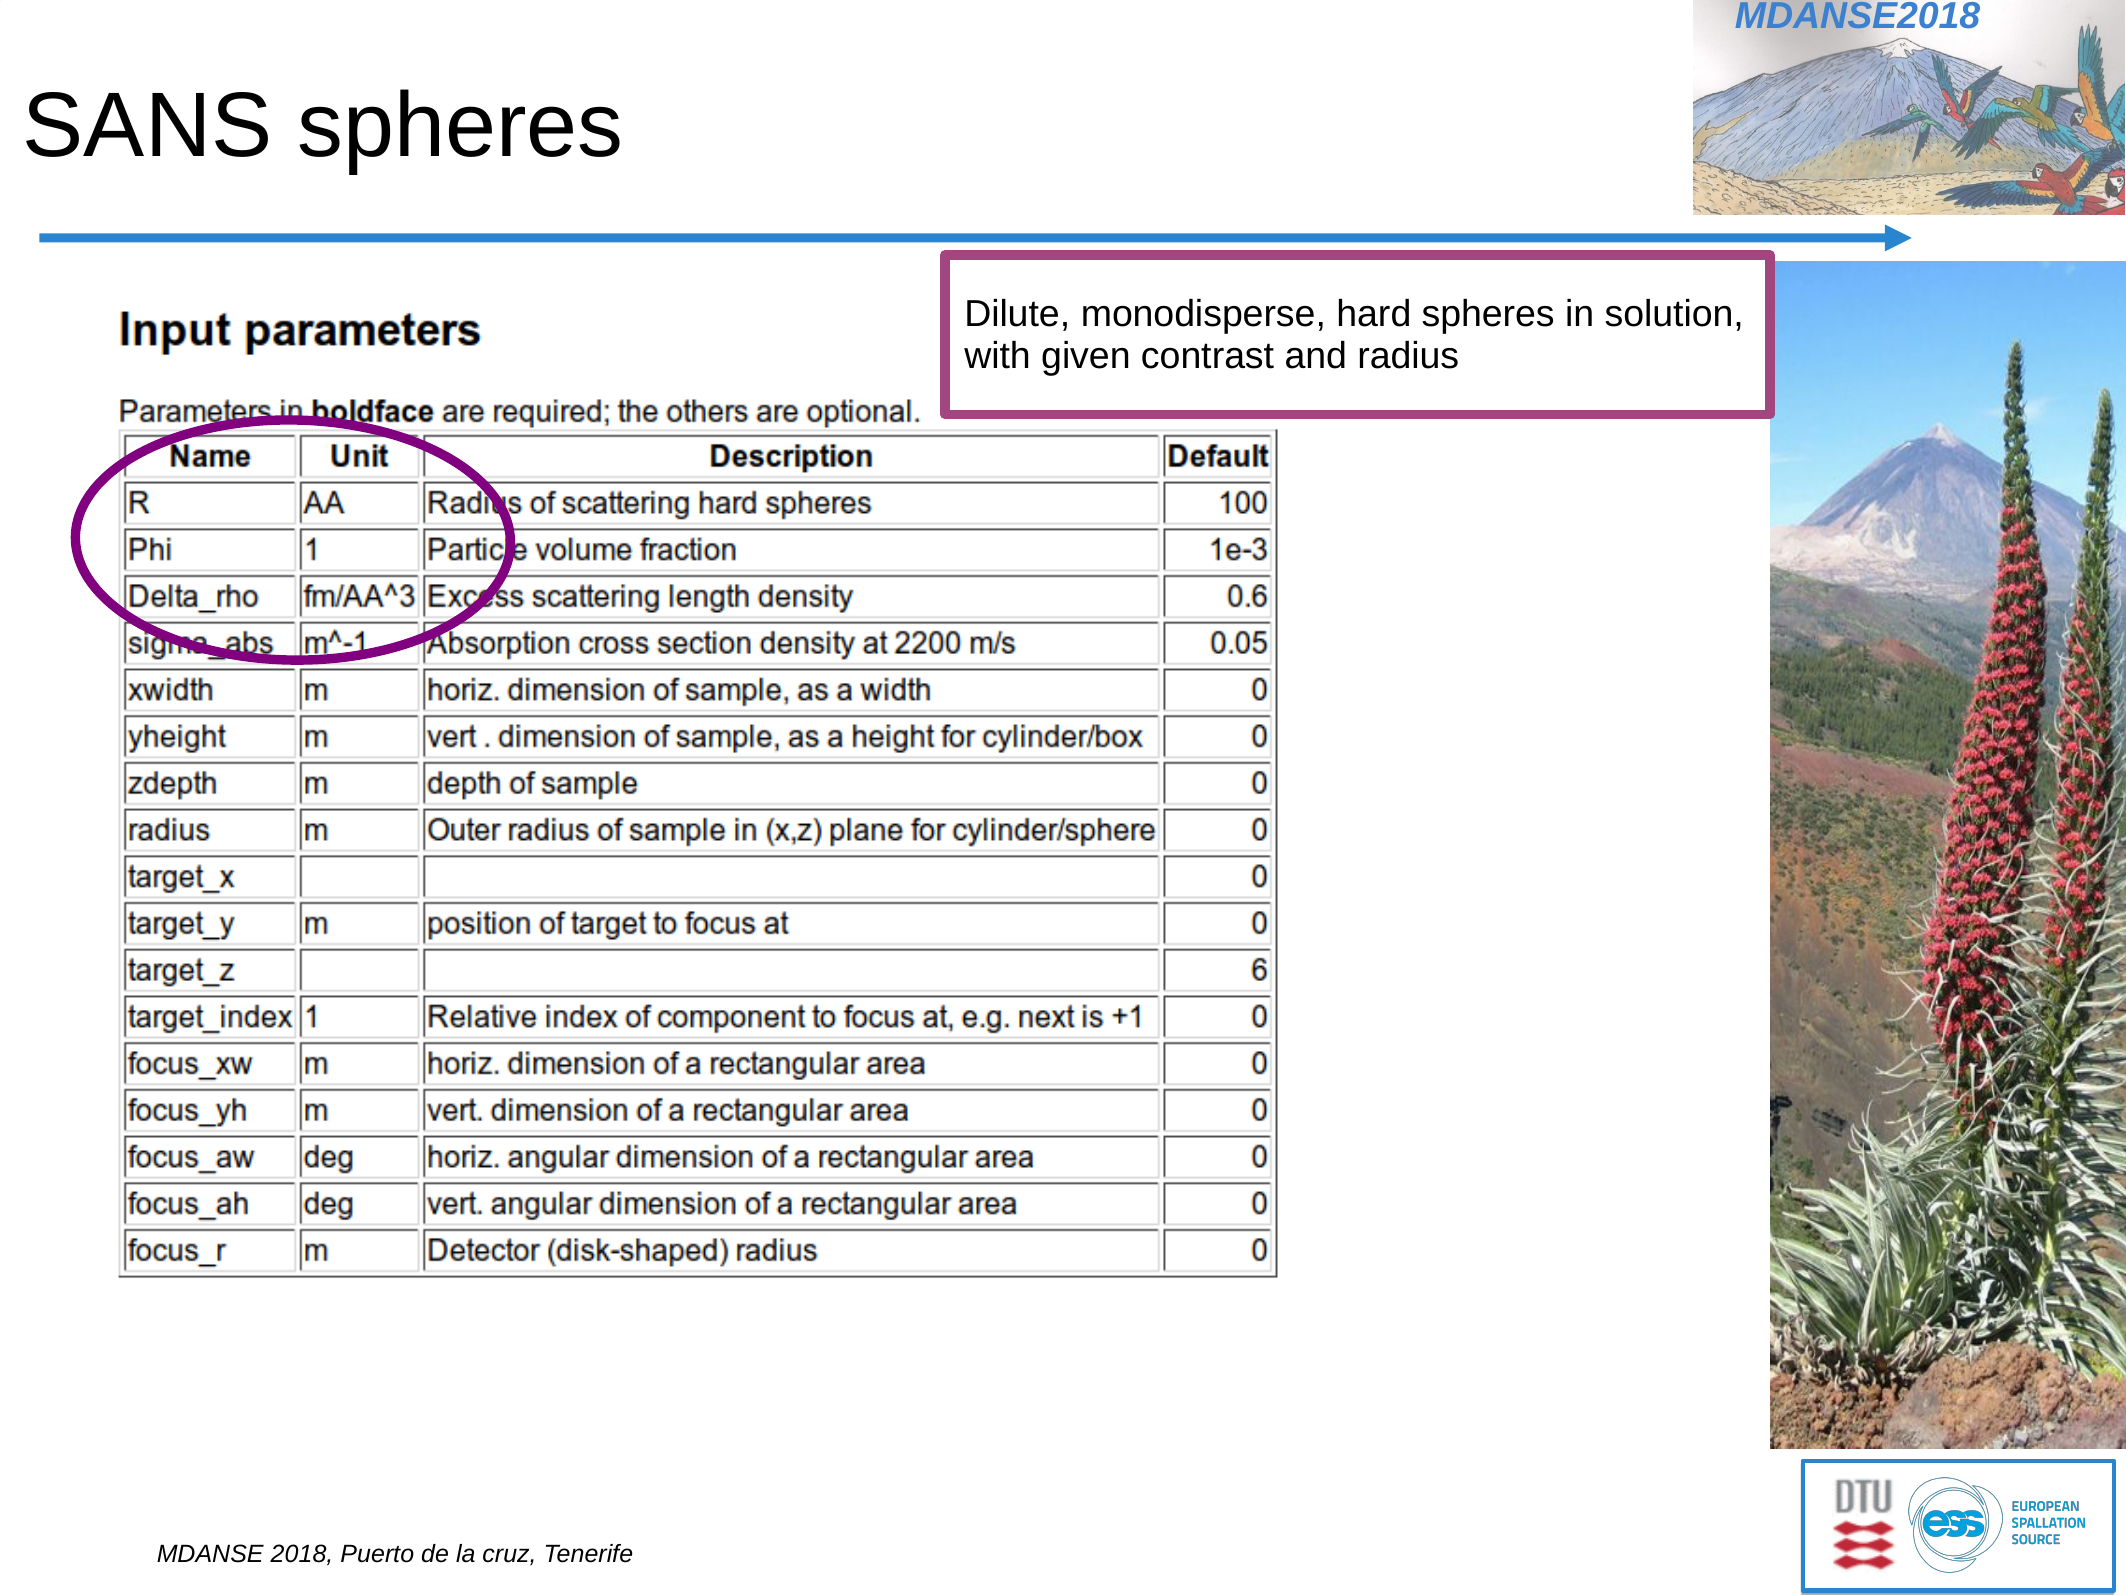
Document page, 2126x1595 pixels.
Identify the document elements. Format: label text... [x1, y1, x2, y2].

picture [91, 299, 1291, 1293]
picture [1908, 1477, 2085, 1573]
picture [1693, 0, 2125, 215]
text_box Dilute, monodisperse, hard spheres in solution, with given contrast and radius [945, 255, 1771, 415]
picture [91, 425, 505, 655]
title SANS spheres [22, 40, 1938, 209]
picture [1770, 261, 2126, 1449]
picture [1832, 1477, 1897, 1573]
